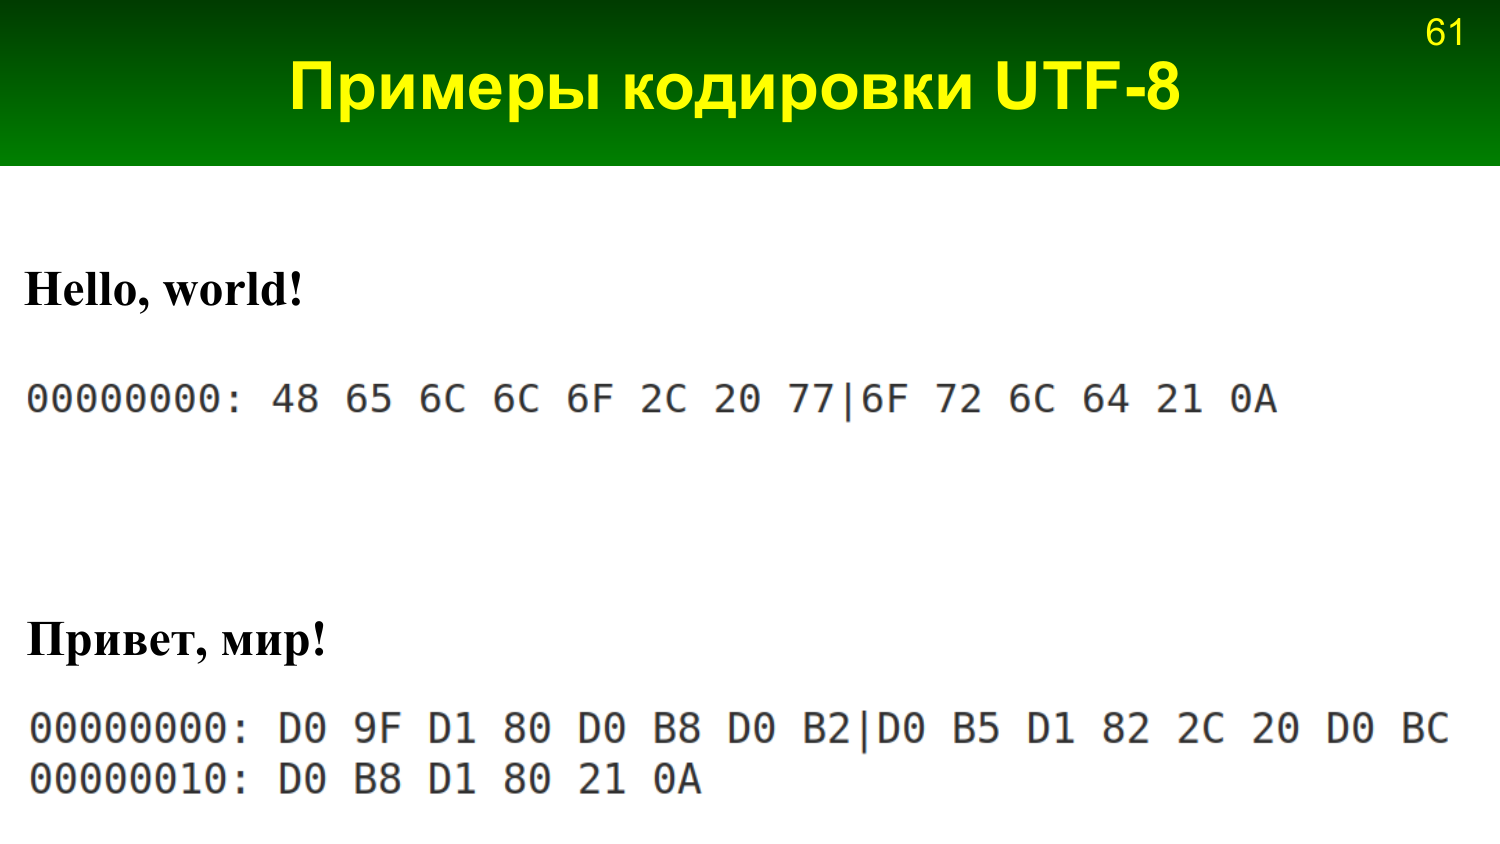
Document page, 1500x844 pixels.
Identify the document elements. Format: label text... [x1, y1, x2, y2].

picture [23, 375, 1489, 425]
title Примеры кодировки UTF-8 [47, 11, 1426, 154]
picture [23, 708, 1477, 805]
text_box Hello, world! [23, 248, 320, 323]
text_box Привет, мир! [26, 598, 343, 674]
